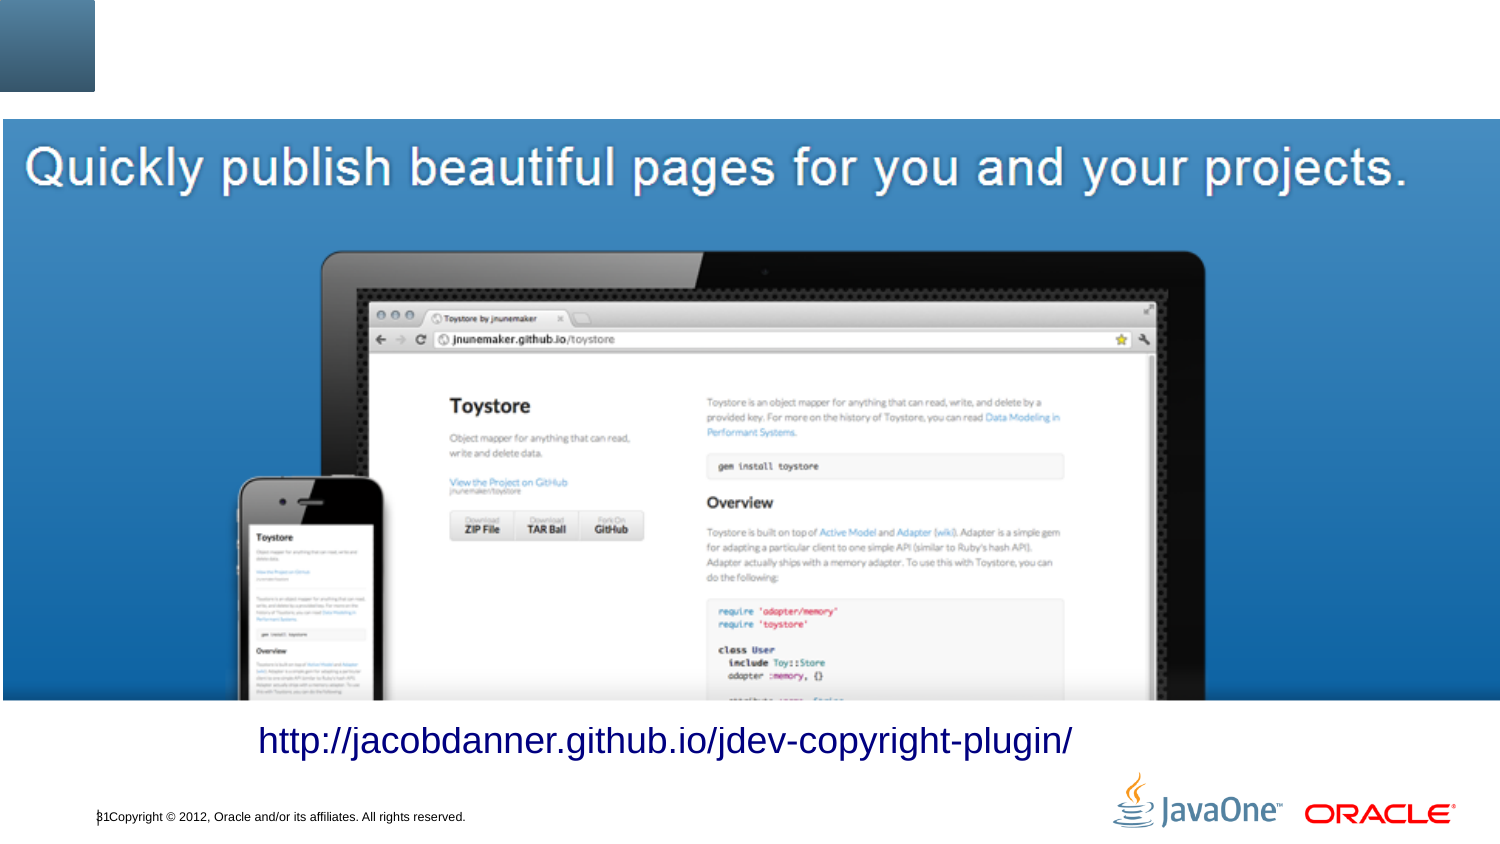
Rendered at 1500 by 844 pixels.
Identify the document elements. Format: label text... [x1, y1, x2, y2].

text_box http://jacobdanner.github.io/jdev-copyright-plugin/ [243, 727, 1088, 812]
picture [1095, 754, 1469, 844]
picture [3, 119, 1500, 727]
